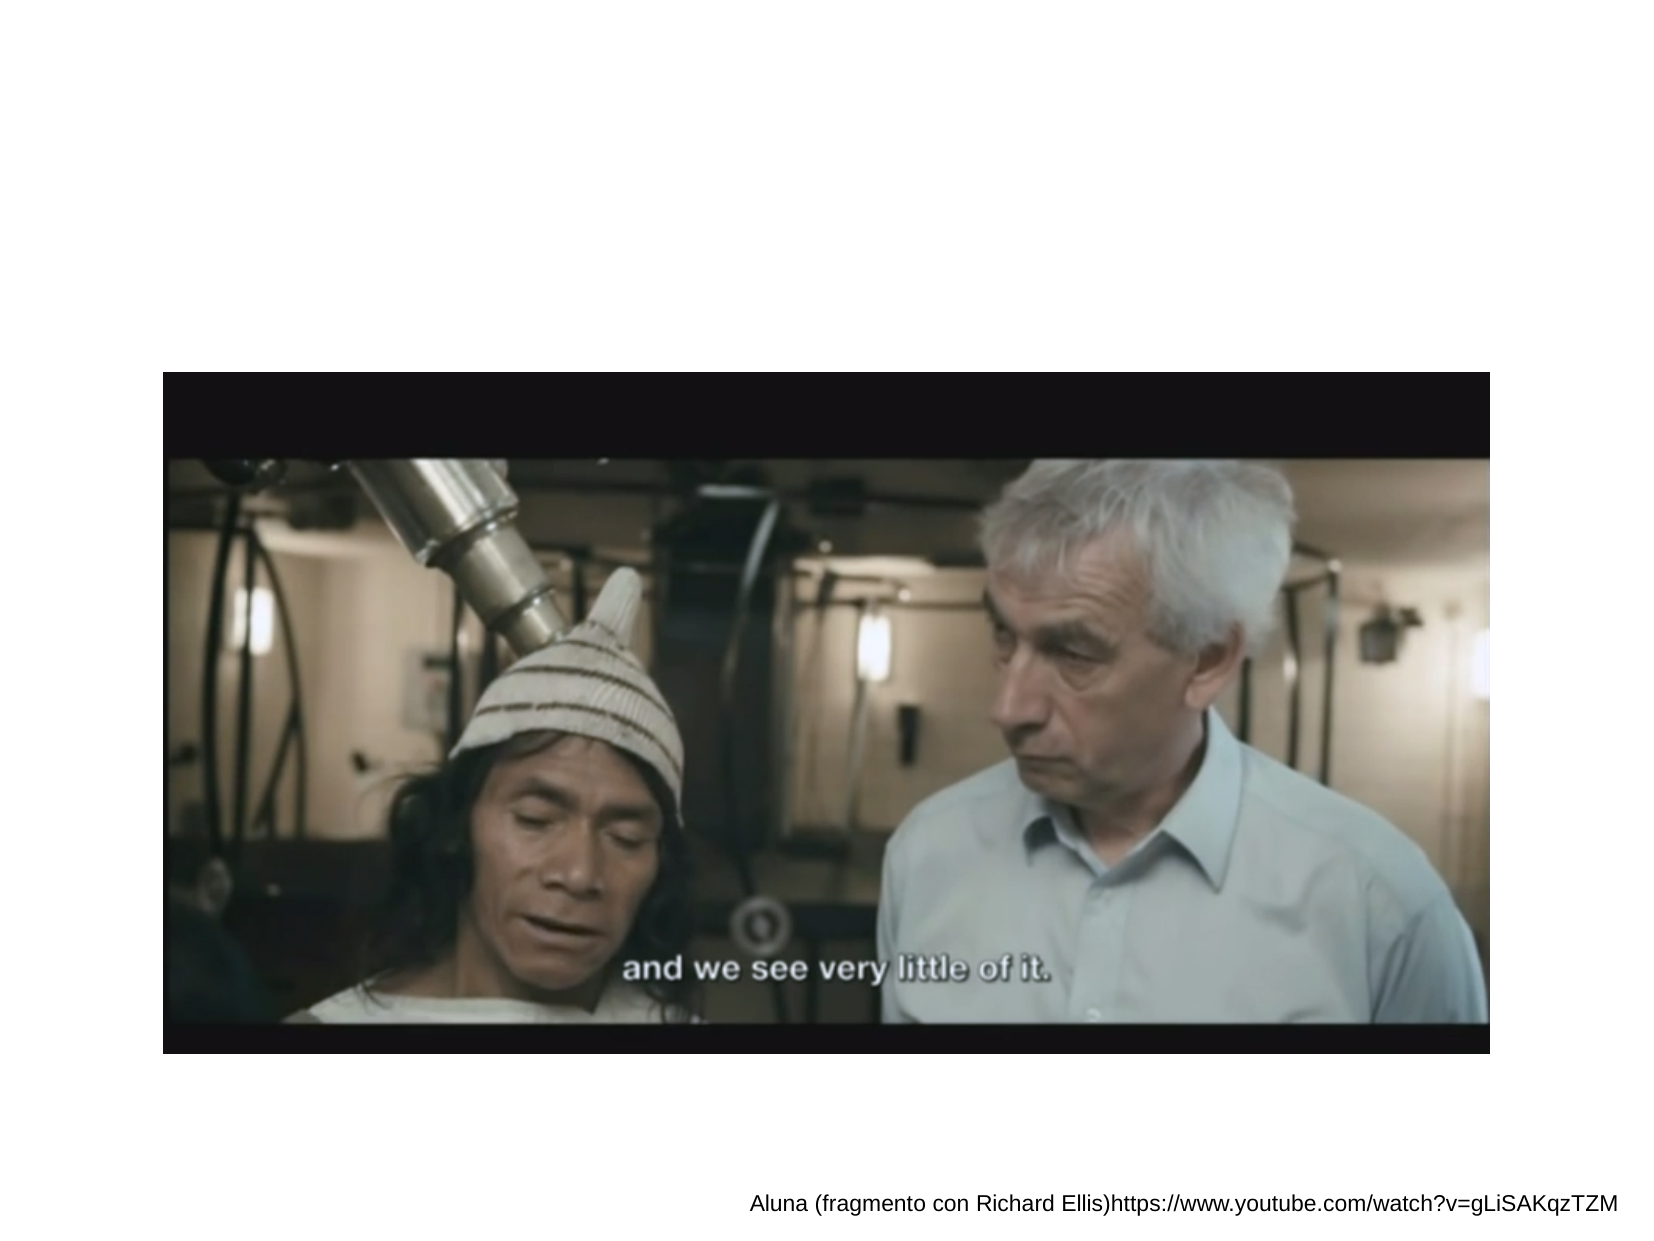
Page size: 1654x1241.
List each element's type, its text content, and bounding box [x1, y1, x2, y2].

picture [163, 372, 1490, 1054]
text_box Aluna (fragmento con Richard Ellis)https://www.youtube.com/watch?v=gLiSAKqzTZM [735, 1183, 1654, 1241]
